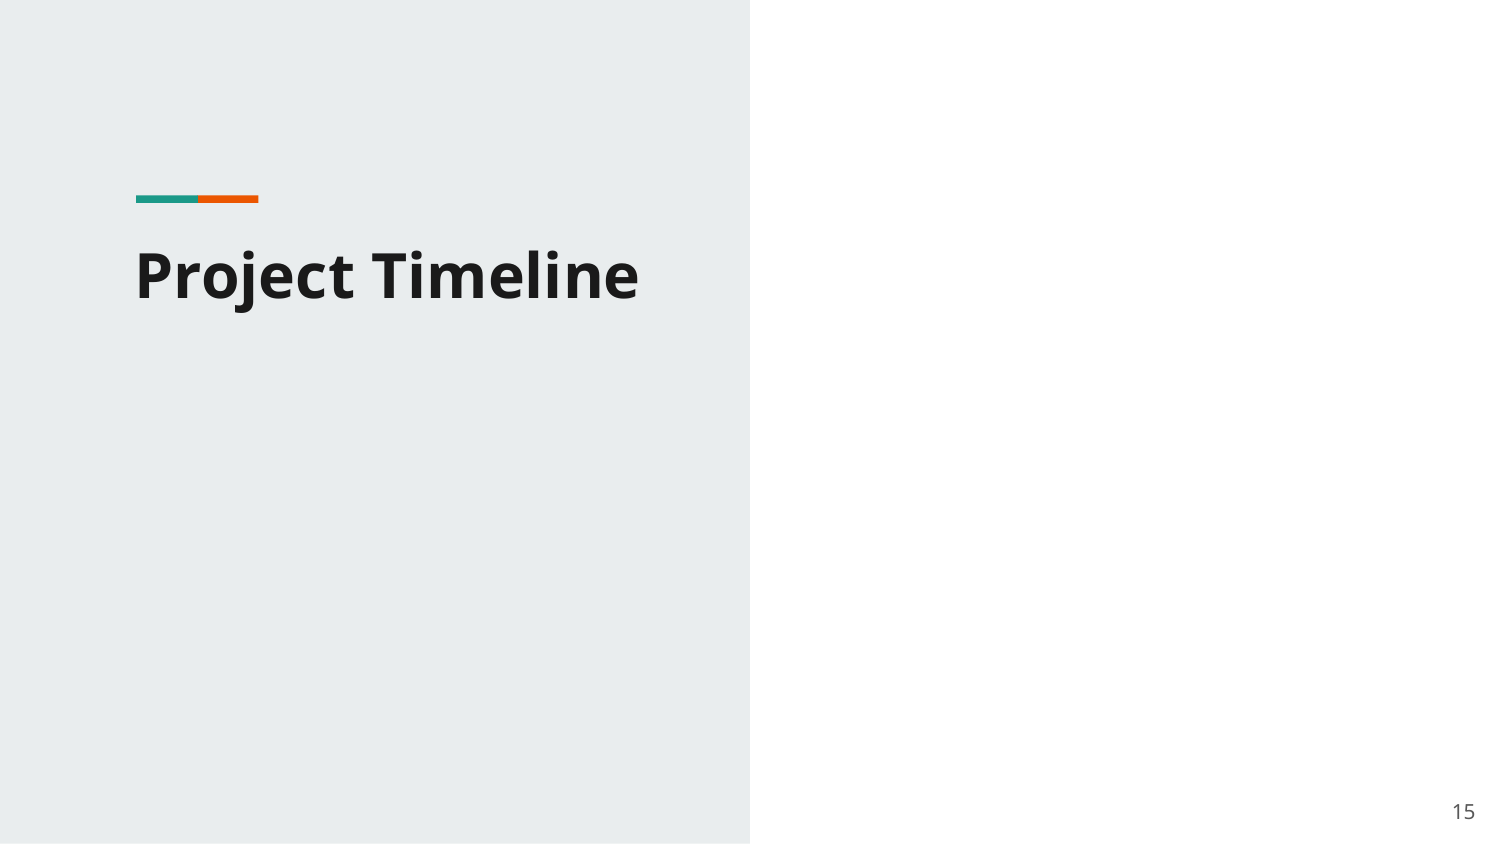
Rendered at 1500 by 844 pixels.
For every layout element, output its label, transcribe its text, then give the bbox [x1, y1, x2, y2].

title Project Timeline [119, 216, 662, 494]
slide_number <number> [1400, 779, 1491, 844]
